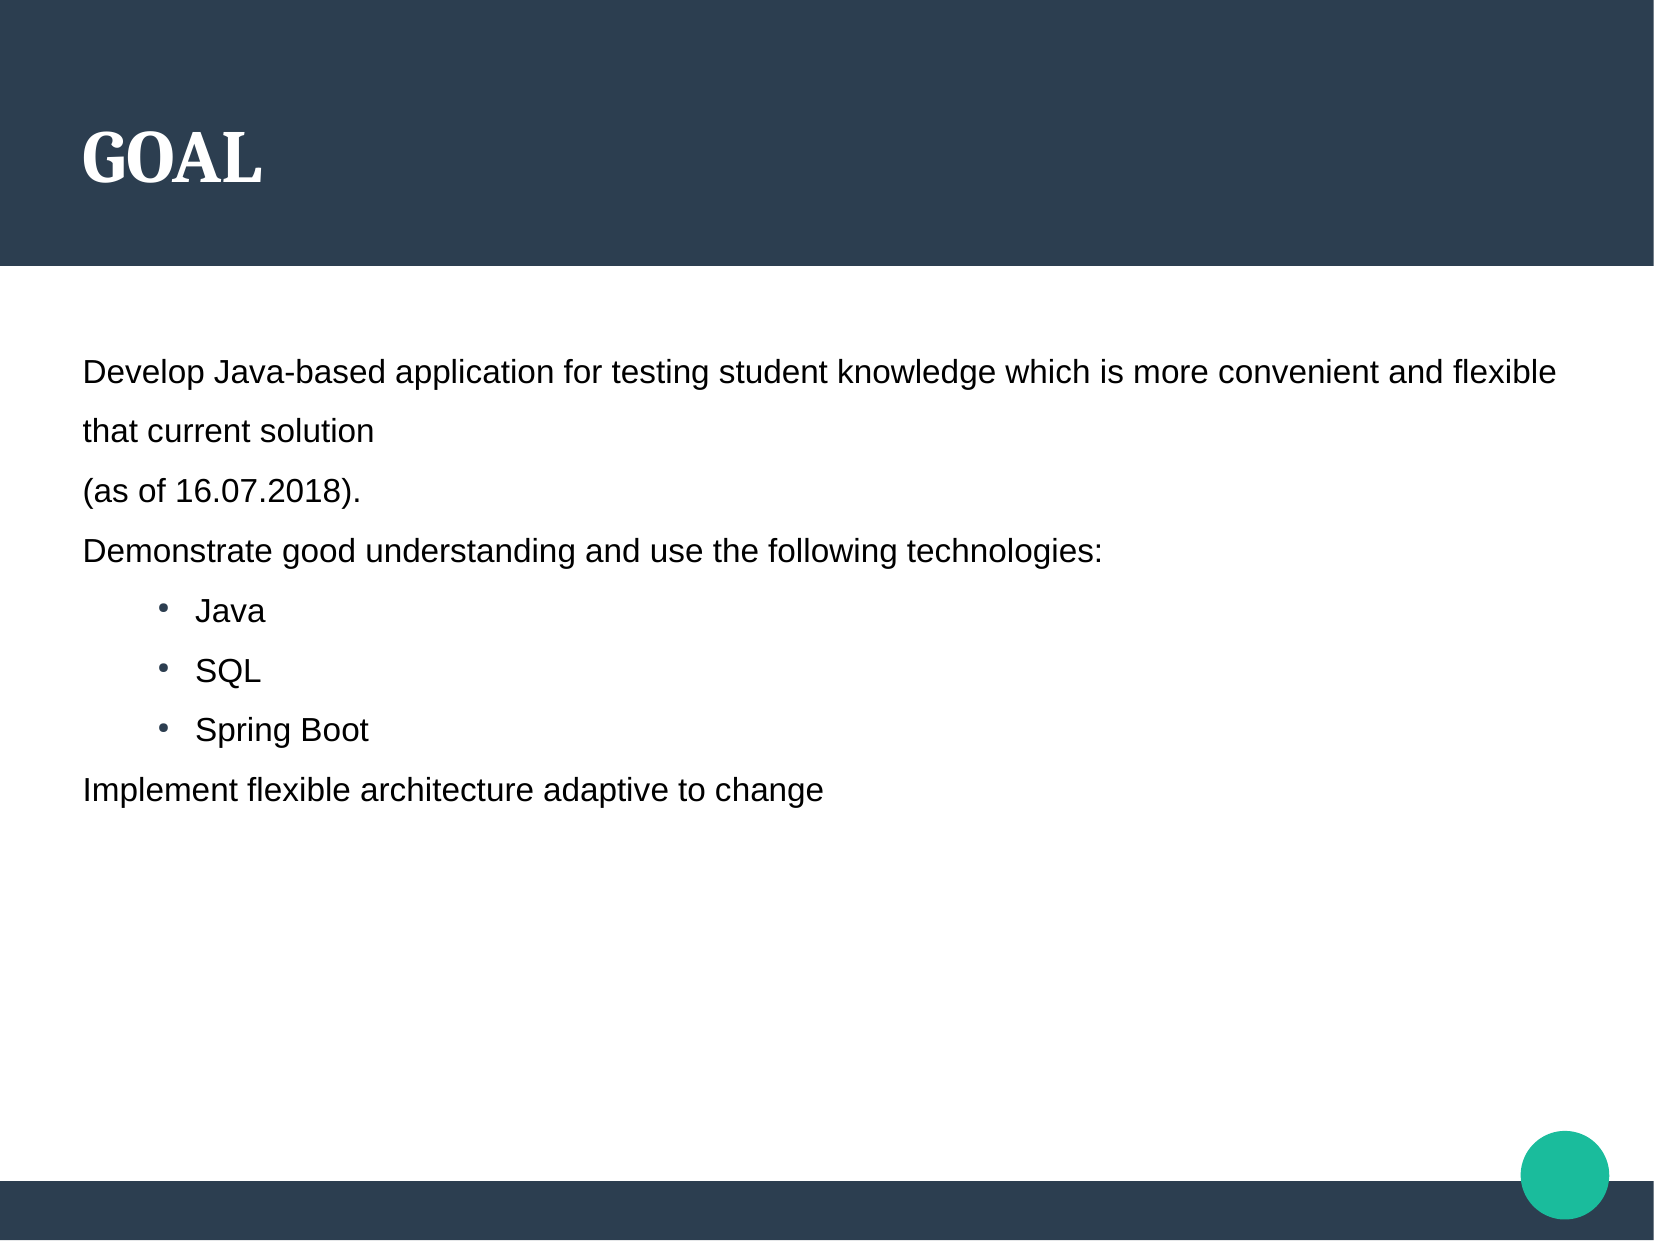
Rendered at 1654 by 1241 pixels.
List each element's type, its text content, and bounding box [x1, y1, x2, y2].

title GOAL [82, 49, 1571, 257]
list Develop Java-based application for testing student knowledge which is more convenient and flexible that current solution (as of 16.07.2018). Demonstrate good understanding and use the following technologies: Java SQL Spring Boot Implement flexible architecture adaptive to change [82, 290, 1571, 1010]
